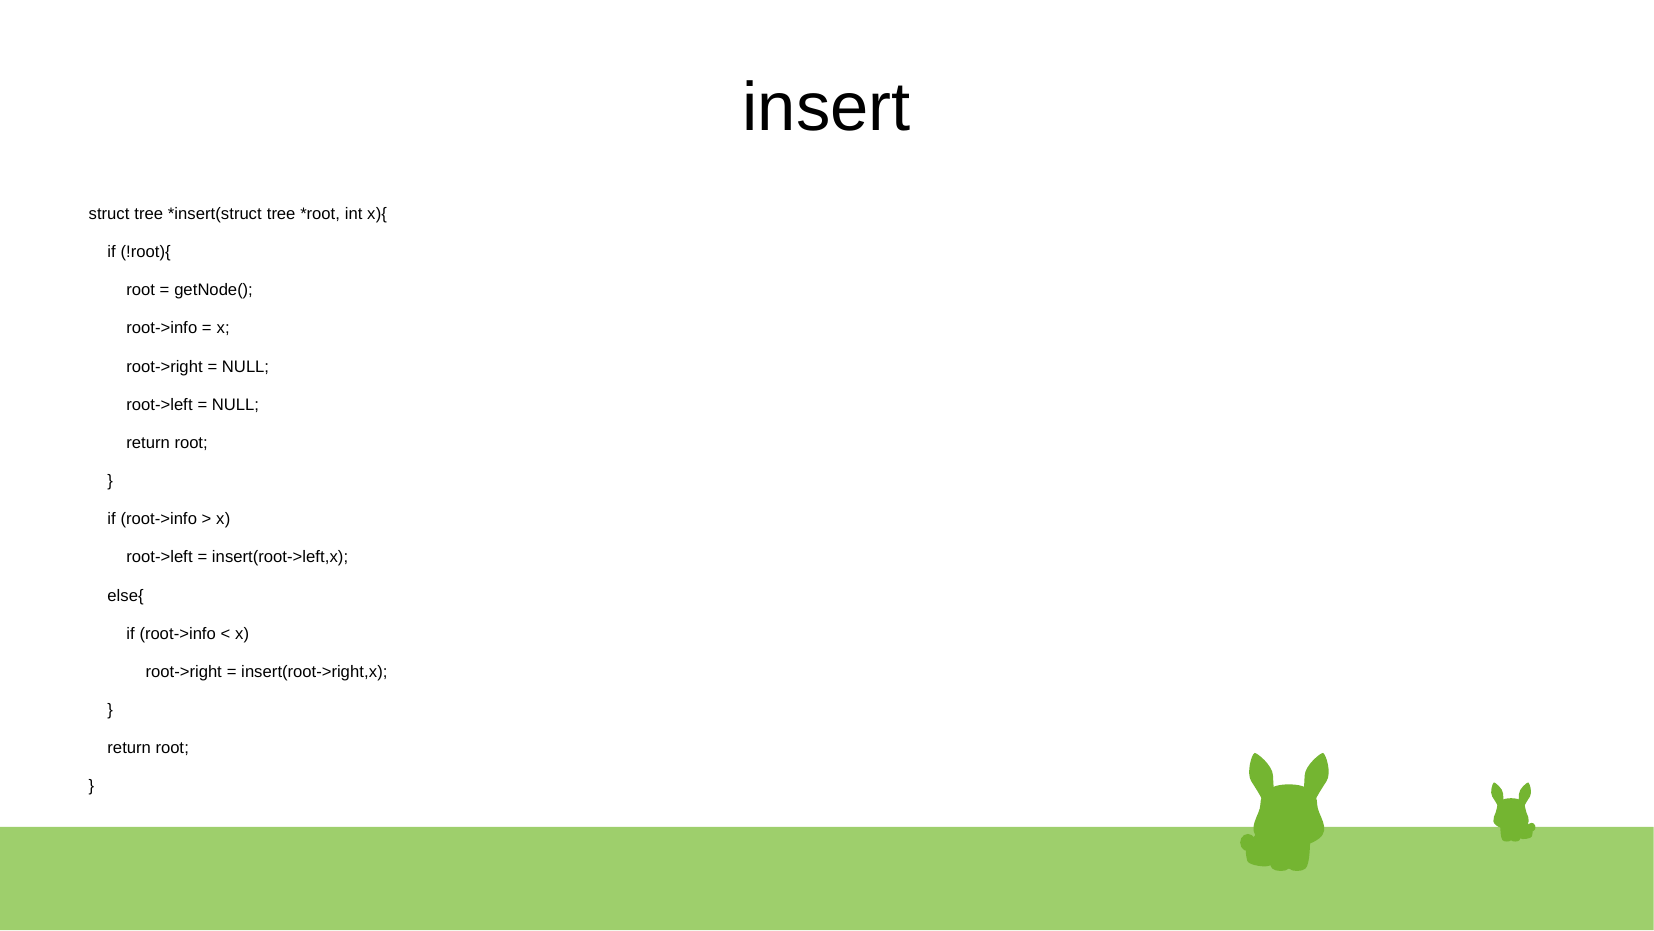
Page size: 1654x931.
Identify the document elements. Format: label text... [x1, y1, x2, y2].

list struct tree *insert(struct tree *root, int x){ if (!root){ root = getNode(); root->info = x; root->right = NULL; root->left = NULL; return root; } if (root->info > x) root->left = insert(root->left,x); else{ if (root->info < x) root->right = insert(root->right,x); } return root; } [88, 206, 1565, 826]
title insert [88, 29, 1565, 178]
